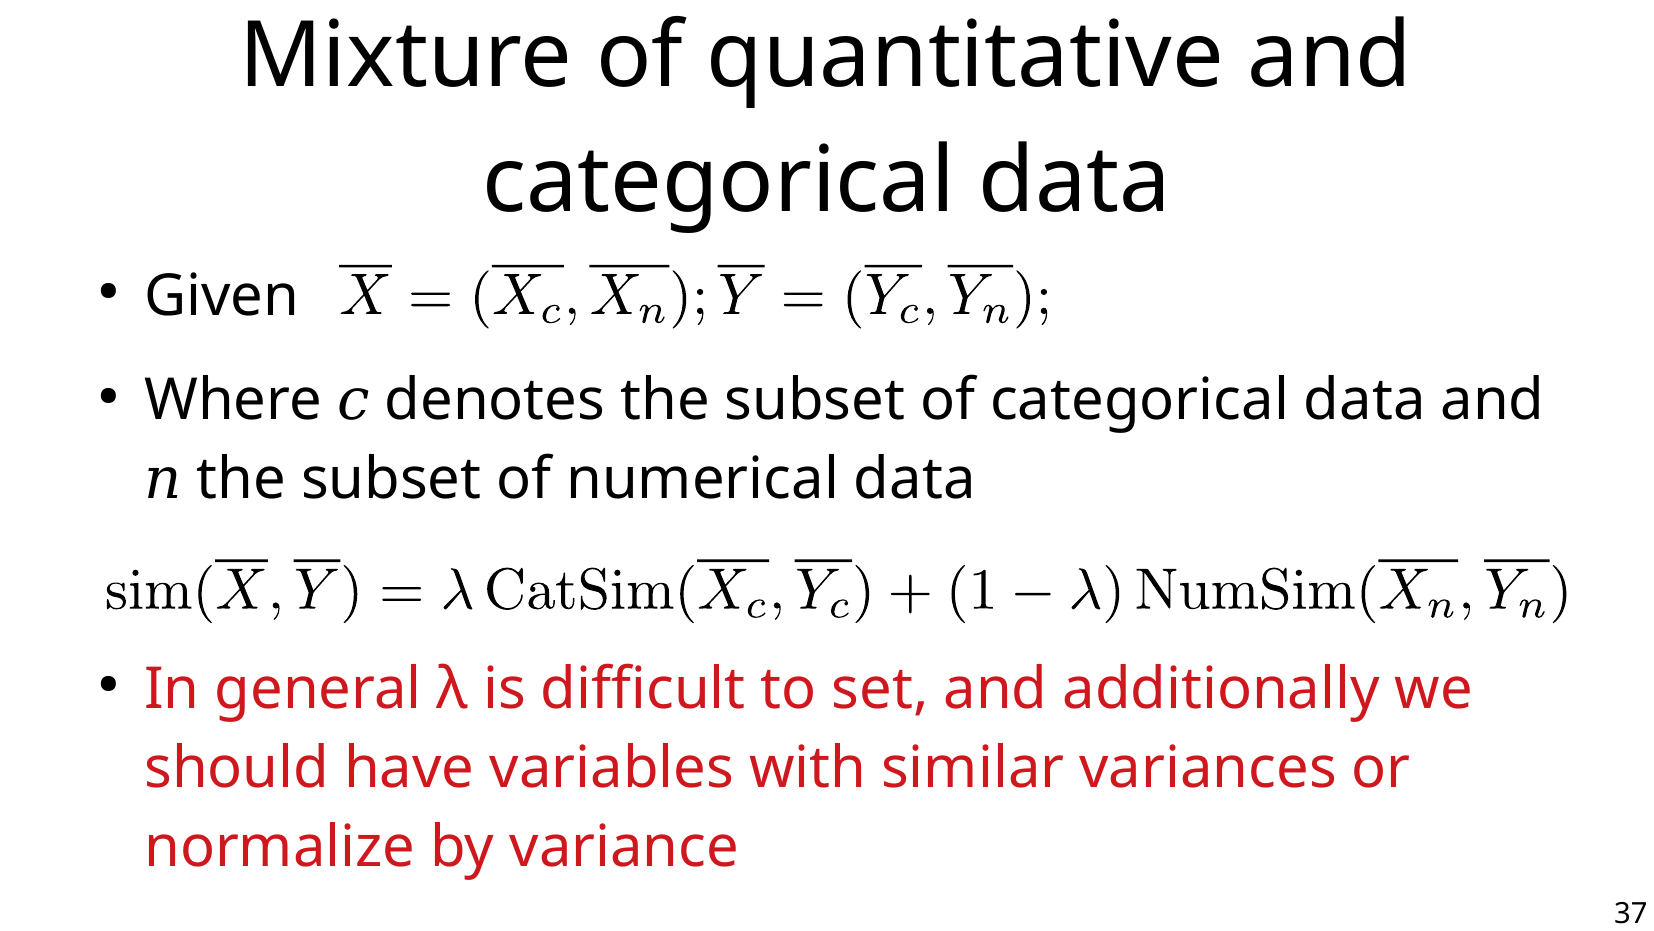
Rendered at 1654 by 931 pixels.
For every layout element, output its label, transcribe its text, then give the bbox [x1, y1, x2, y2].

text_box [105, 559, 1573, 624]
text_box [339, 264, 1052, 329]
list Given Where c denotes the subset of categorical data and n the subset of numerical data In general λ is difficult to set, and additionally we should have variables with similar variances or normalize by variance [82, 253, 1571, 886]
title Mixture of quantitative and categorical data [82, 1, 1571, 226]
